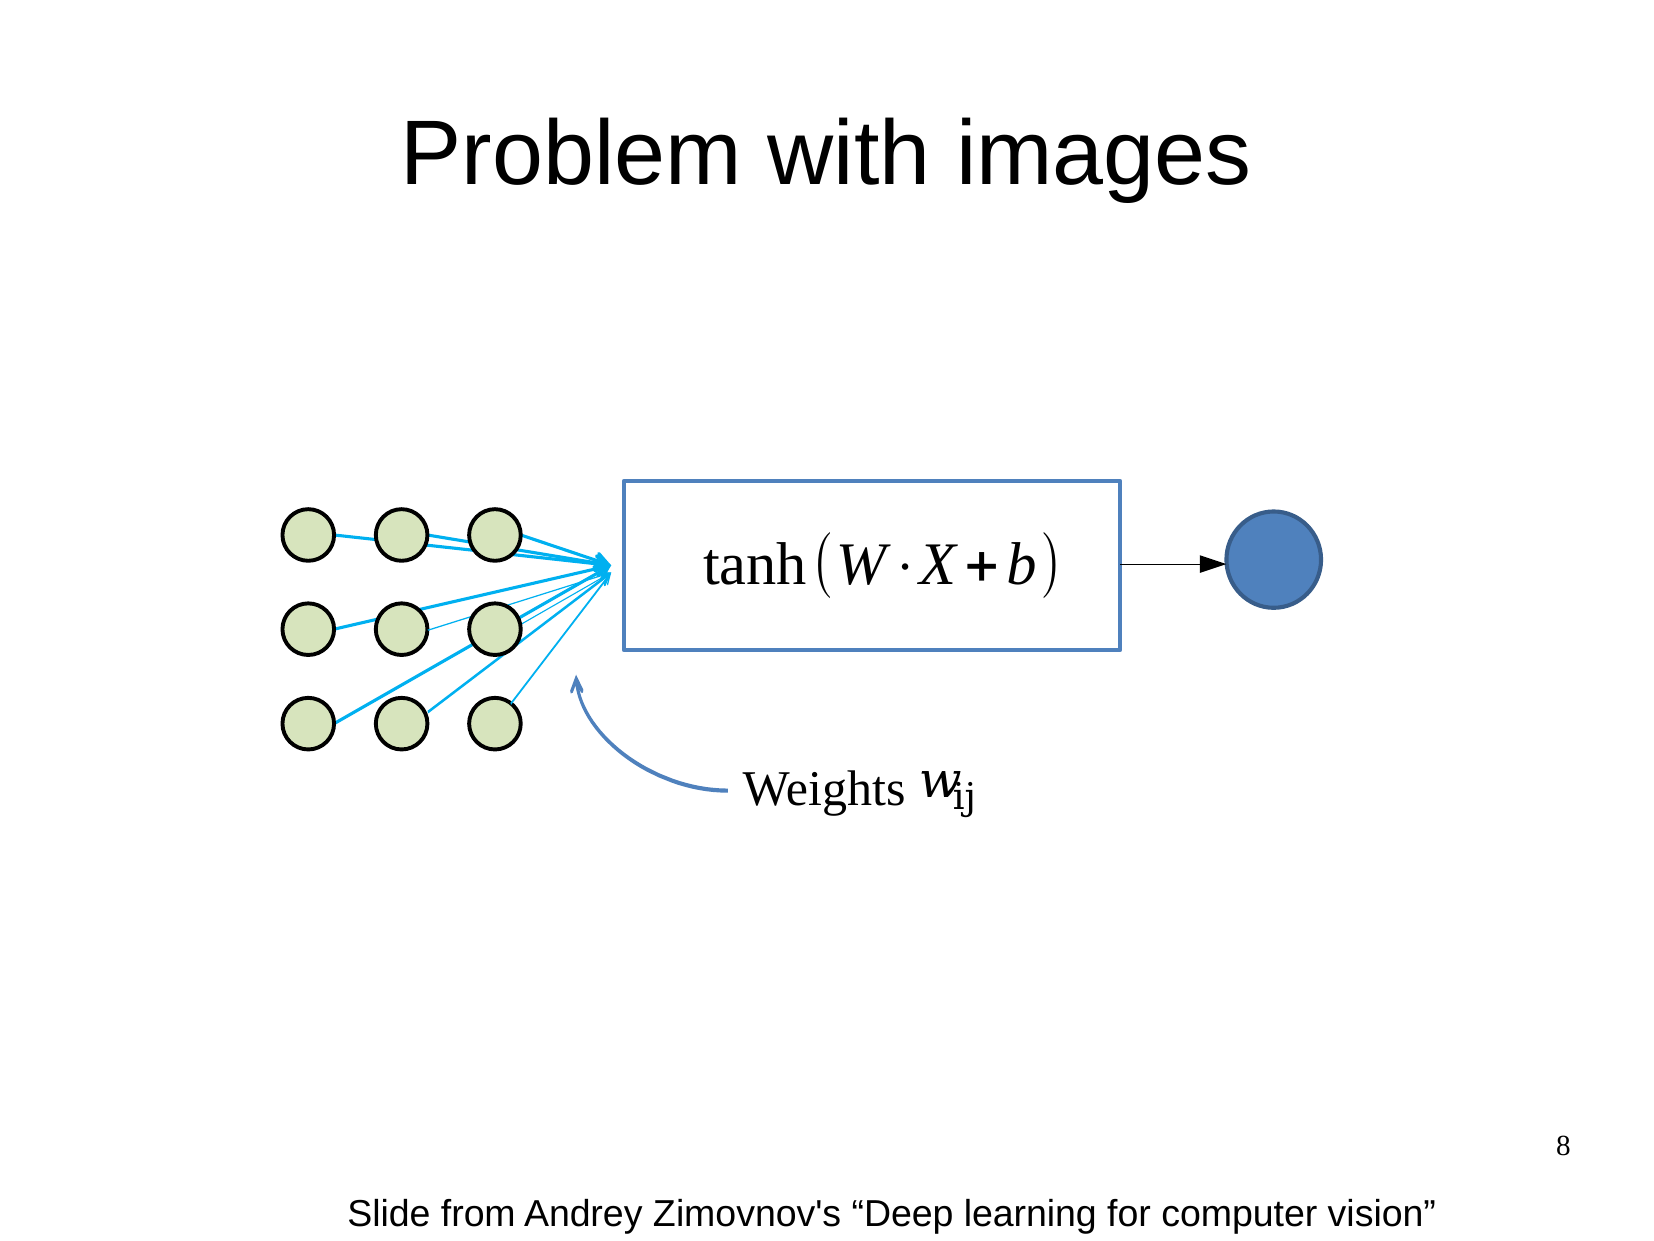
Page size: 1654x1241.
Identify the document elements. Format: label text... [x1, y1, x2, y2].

text_box [378, 700, 425, 747]
text_box [285, 700, 332, 747]
text_box [285, 606, 332, 652]
text_box Slide from Andrey Zimovnov's “Deep learning for computer vision” [332, 1185, 1452, 1241]
text_box ij [952, 780, 974, 824]
text_box [285, 512, 332, 558]
text_box [570, 674, 728, 793]
text_box [472, 606, 518, 652]
text_box [1229, 514, 1318, 605]
text_box 𝑤 [917, 758, 952, 817]
chart [684, 527, 1075, 601]
text_box [427, 656, 504, 714]
text_box [430, 533, 468, 544]
text_box [336, 644, 472, 725]
text_box [427, 616, 470, 631]
text_box [472, 700, 518, 747]
text_box [472, 512, 518, 558]
title Problem with images [82, 49, 1571, 257]
text_box Weights [742, 761, 917, 817]
text_box [428, 543, 472, 552]
text_box [336, 533, 374, 541]
text_box [378, 512, 425, 558]
text_box [420, 534, 612, 706]
text_box [378, 606, 425, 652]
text_box [336, 617, 376, 631]
